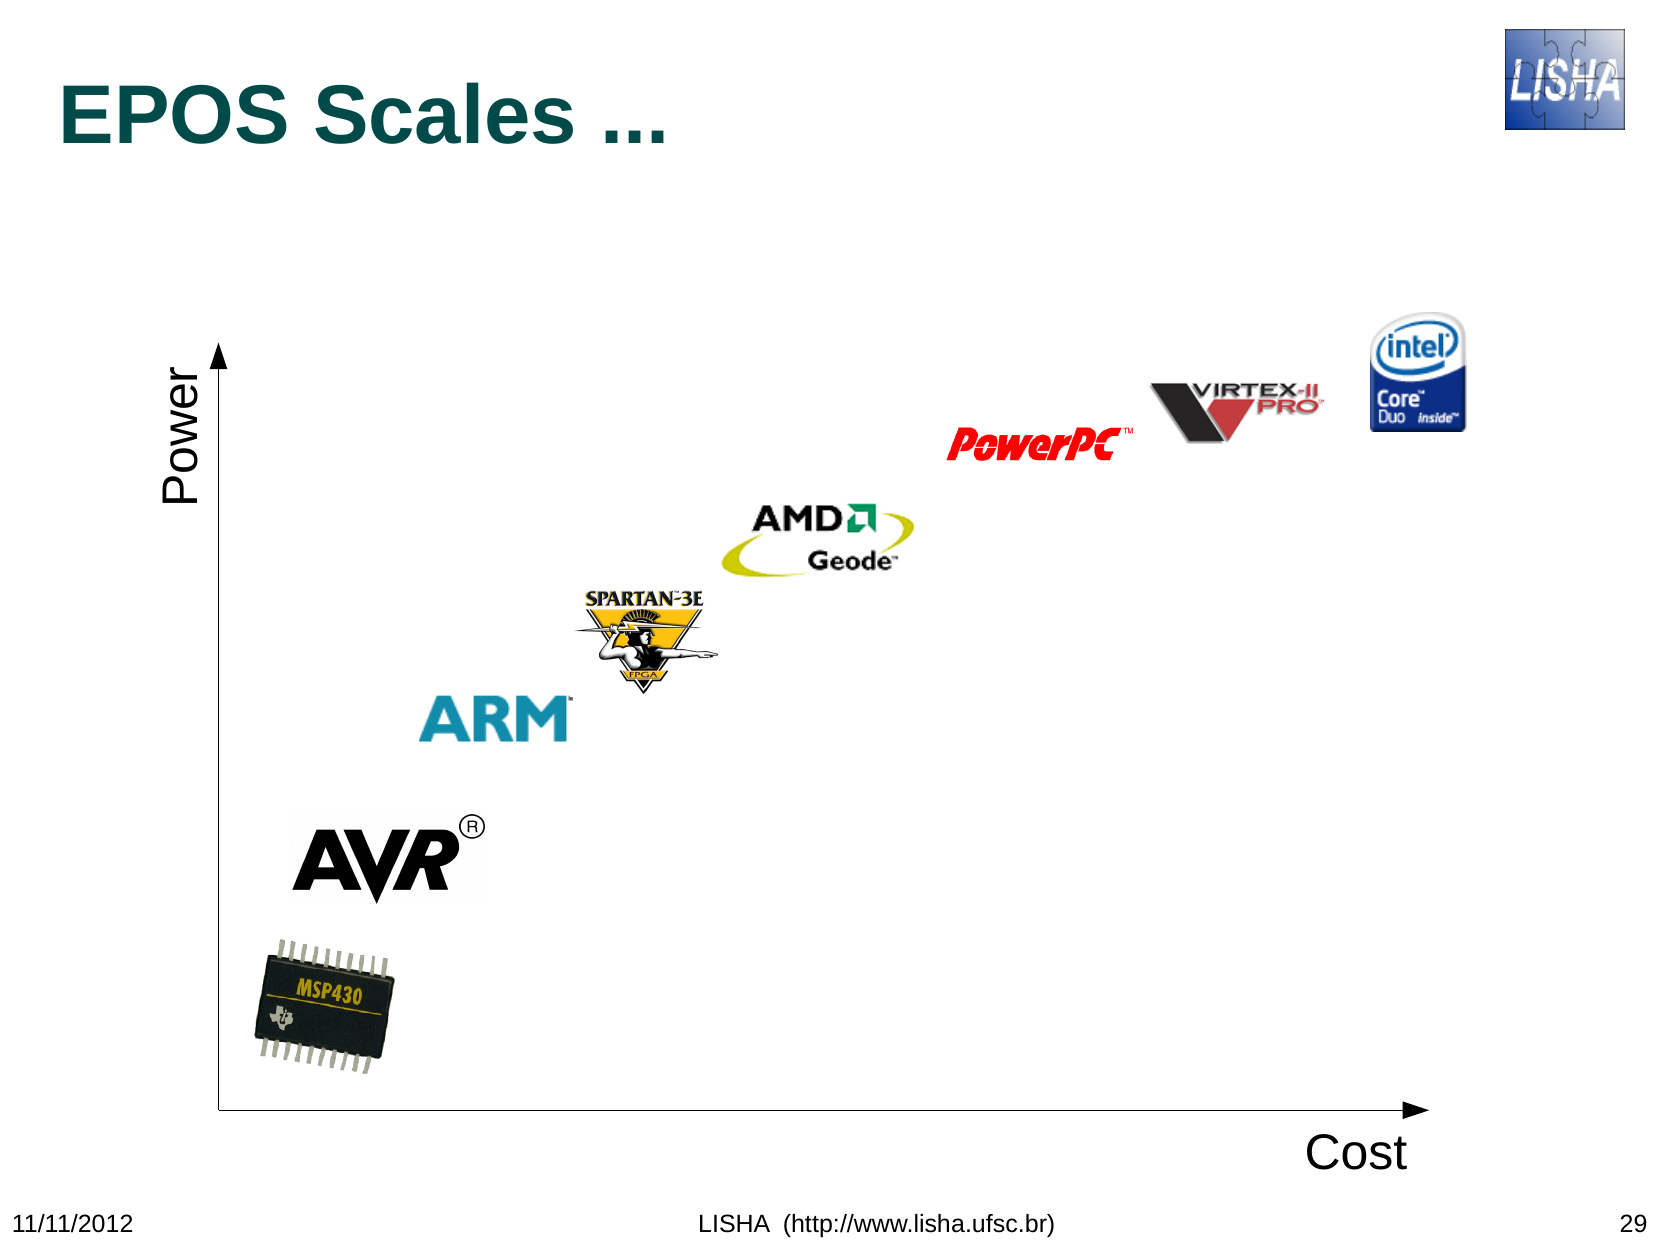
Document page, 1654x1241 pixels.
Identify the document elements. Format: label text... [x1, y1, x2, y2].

picture [248, 933, 396, 1078]
picture [1370, 312, 1467, 432]
title EPOS Scales ... [58, 11, 1463, 219]
picture [419, 490, 928, 756]
picture [1505, 29, 1625, 130]
text_box Cost [1289, 1105, 1423, 1199]
picture [946, 364, 1343, 461]
text_box Power [144, 351, 216, 523]
picture [291, 814, 485, 904]
